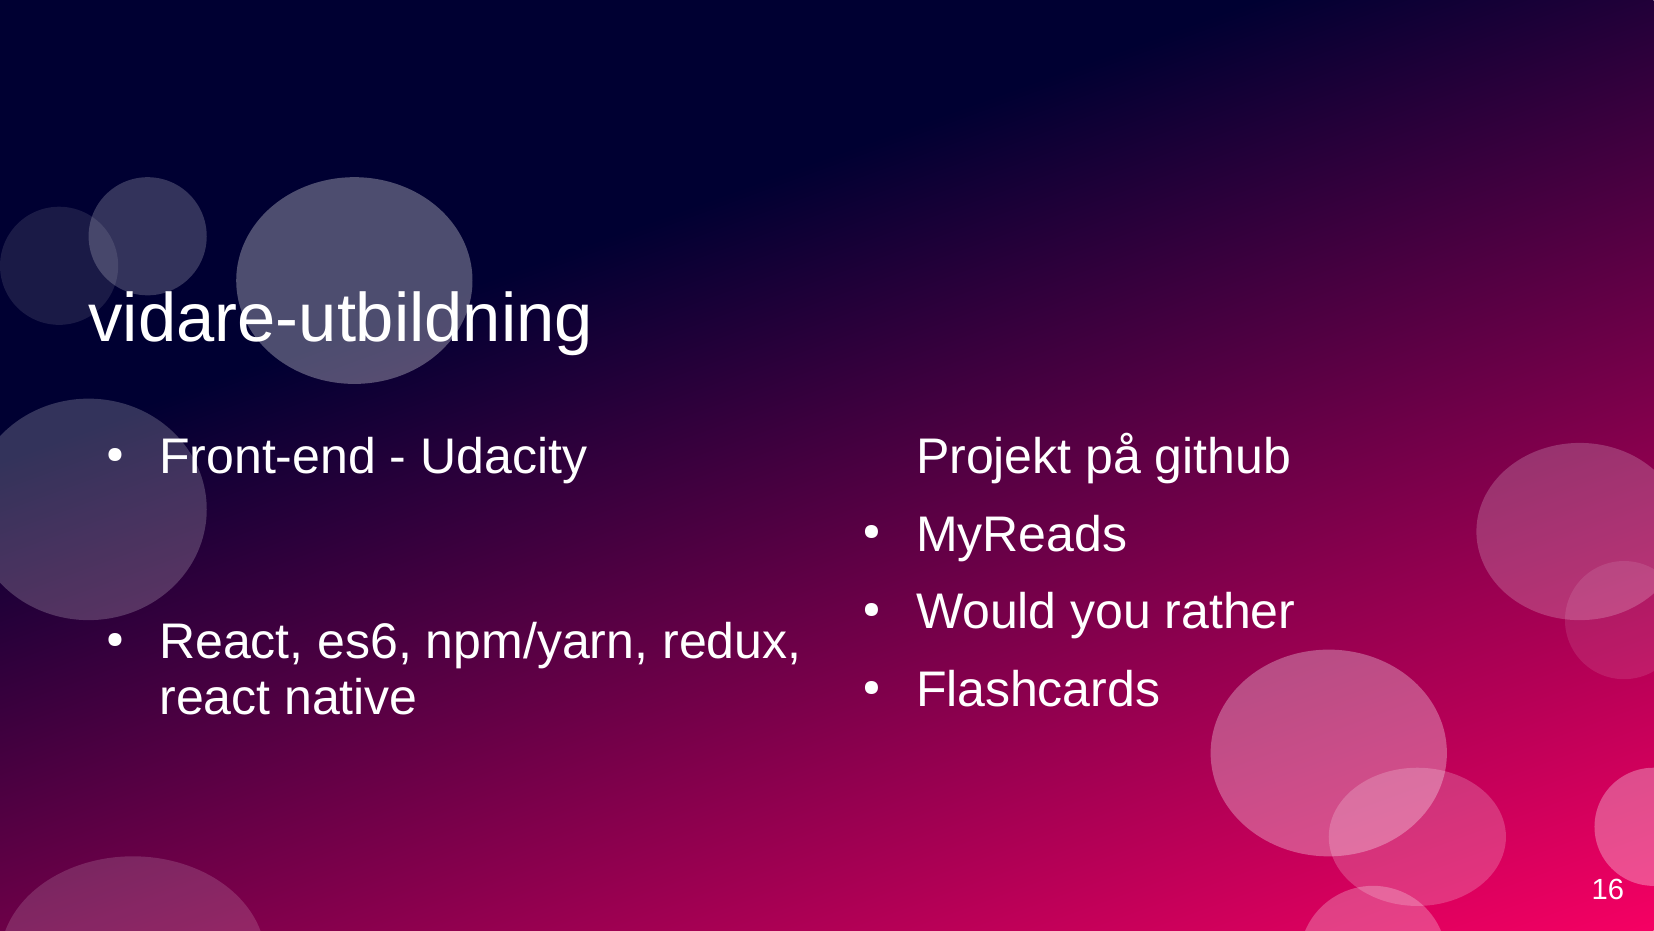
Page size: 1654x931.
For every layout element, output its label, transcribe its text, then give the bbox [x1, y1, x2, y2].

list React, es6, npm/yarn, redux, react native [88, 613, 809, 783]
list Front-end - Udacity [88, 428, 809, 598]
title vidare-utbildning [88, 236, 1565, 399]
list Projekt på github MyReads Would you rather Flashcards [845, 428, 1566, 783]
